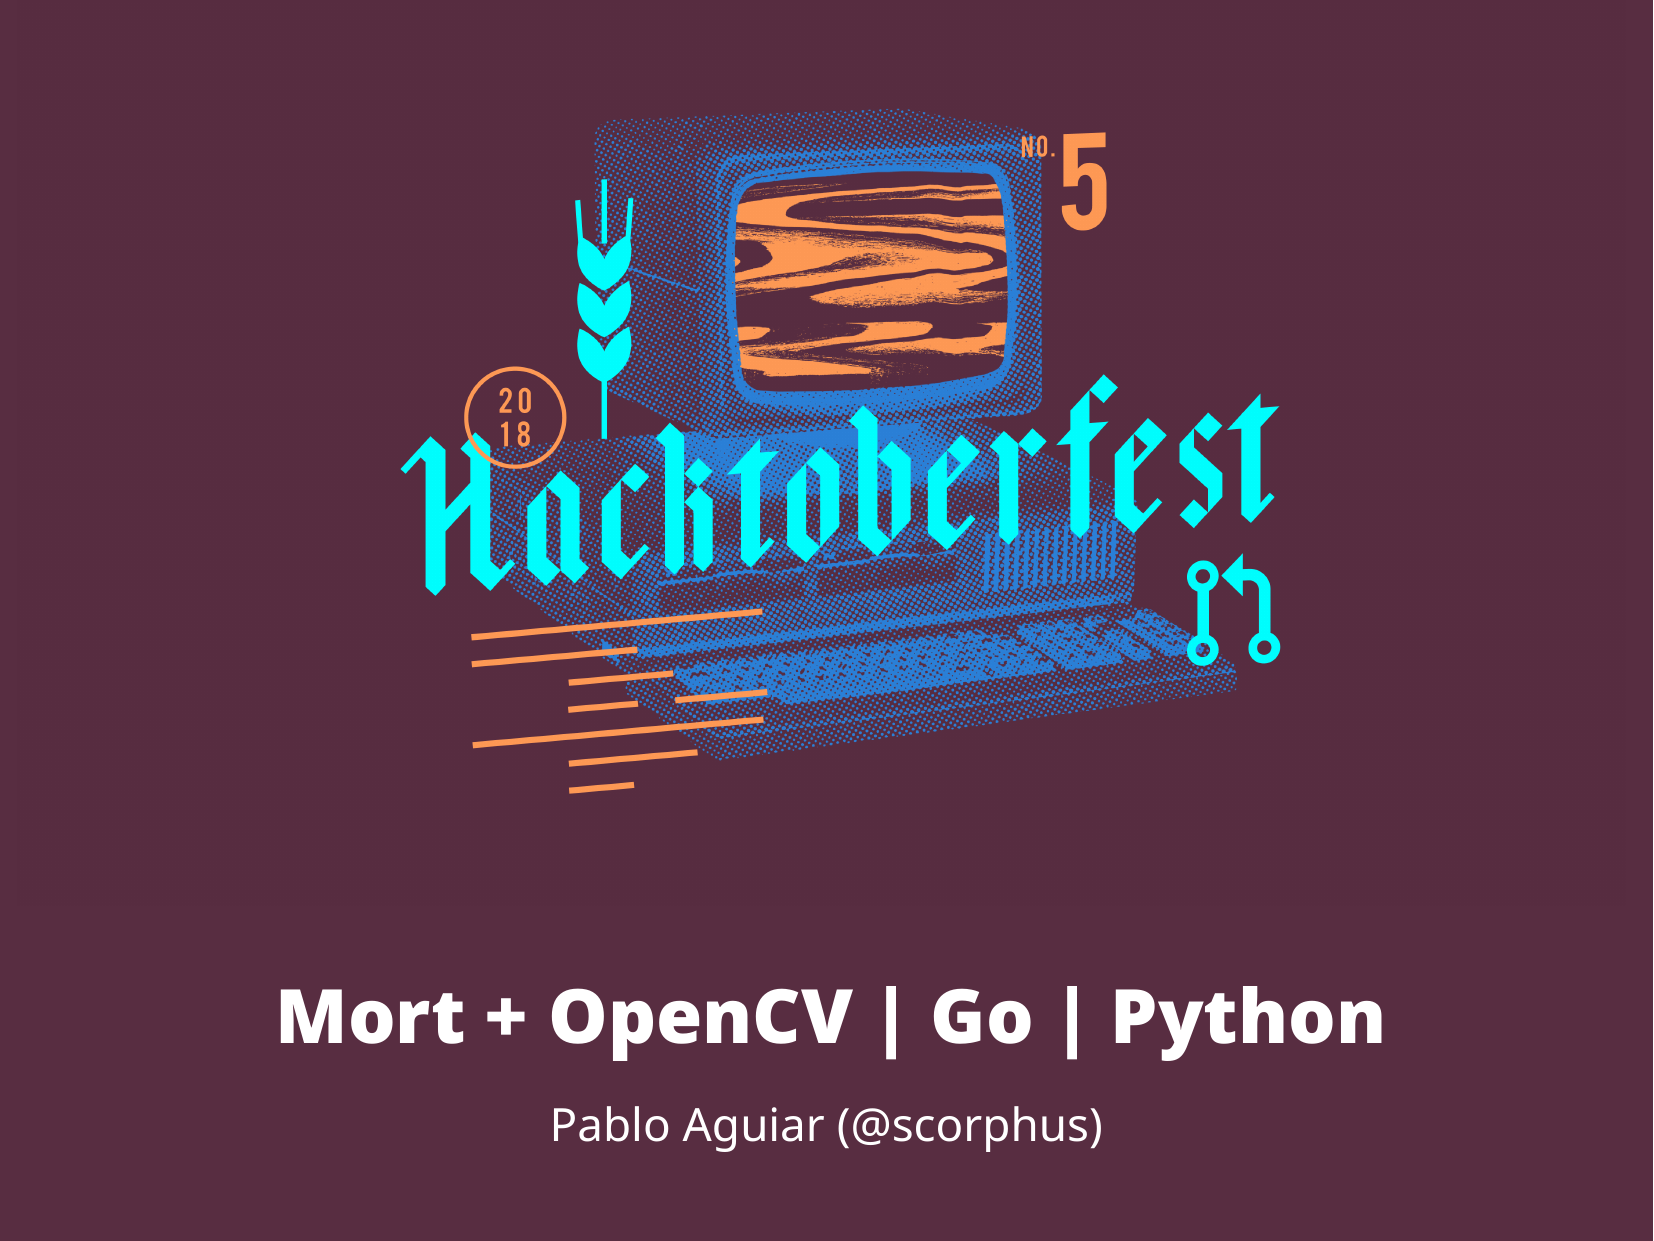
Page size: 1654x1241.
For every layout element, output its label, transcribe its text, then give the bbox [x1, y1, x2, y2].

title Mort + OpenCV | Go | Python [64, 923, 1600, 1055]
subtitle Pablo Aguiar (@scorphus) [58, 1065, 1594, 1182]
picture [17, 0, 1626, 906]
